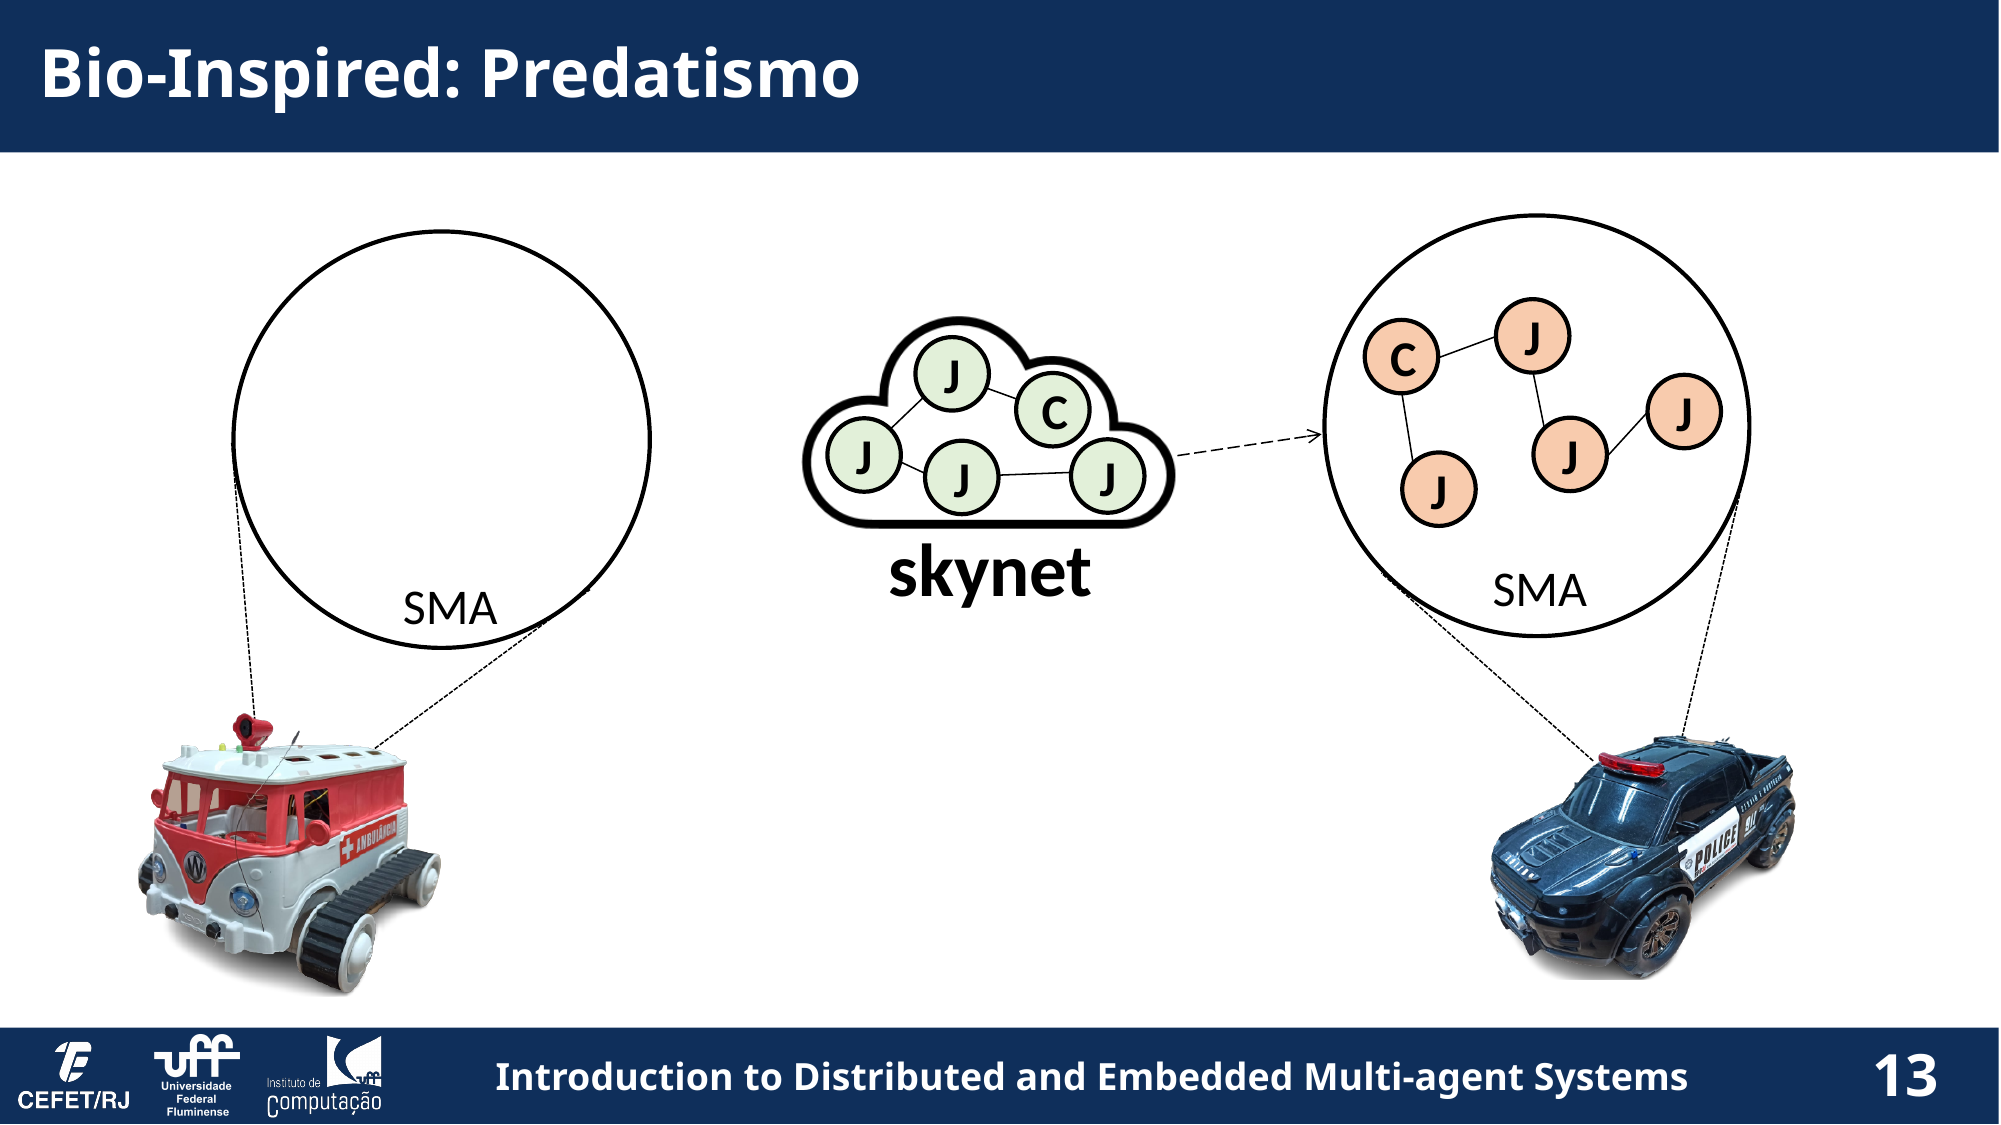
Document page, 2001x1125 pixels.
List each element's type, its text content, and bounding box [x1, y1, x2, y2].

text_box J [1495, 299, 1570, 373]
text_box Bio-Inspired: Predatismo [25, 23, 1999, 119]
text_box J [1402, 452, 1476, 526]
picture [265, 1033, 383, 1118]
picture [1485, 733, 1800, 980]
text_box J [915, 337, 989, 411]
text_box skynet [873, 513, 1108, 619]
text_box SMA [388, 566, 513, 642]
picture [153, 1033, 241, 1121]
text_box [233, 231, 650, 641]
text_box J [1533, 417, 1607, 492]
picture [132, 711, 446, 997]
picture [18, 1021, 129, 1125]
text_box C [1016, 372, 1090, 447]
text_box J [1647, 374, 1722, 449]
text_box [392, 642, 491, 648]
text_box J [827, 418, 901, 492]
text_box C [1364, 319, 1439, 394]
text_box J [925, 440, 999, 515]
text_box [1324, 215, 1750, 637]
text_box J [1070, 439, 1145, 513]
text_box SMA [1477, 549, 1603, 625]
picture [777, 210, 1202, 635]
